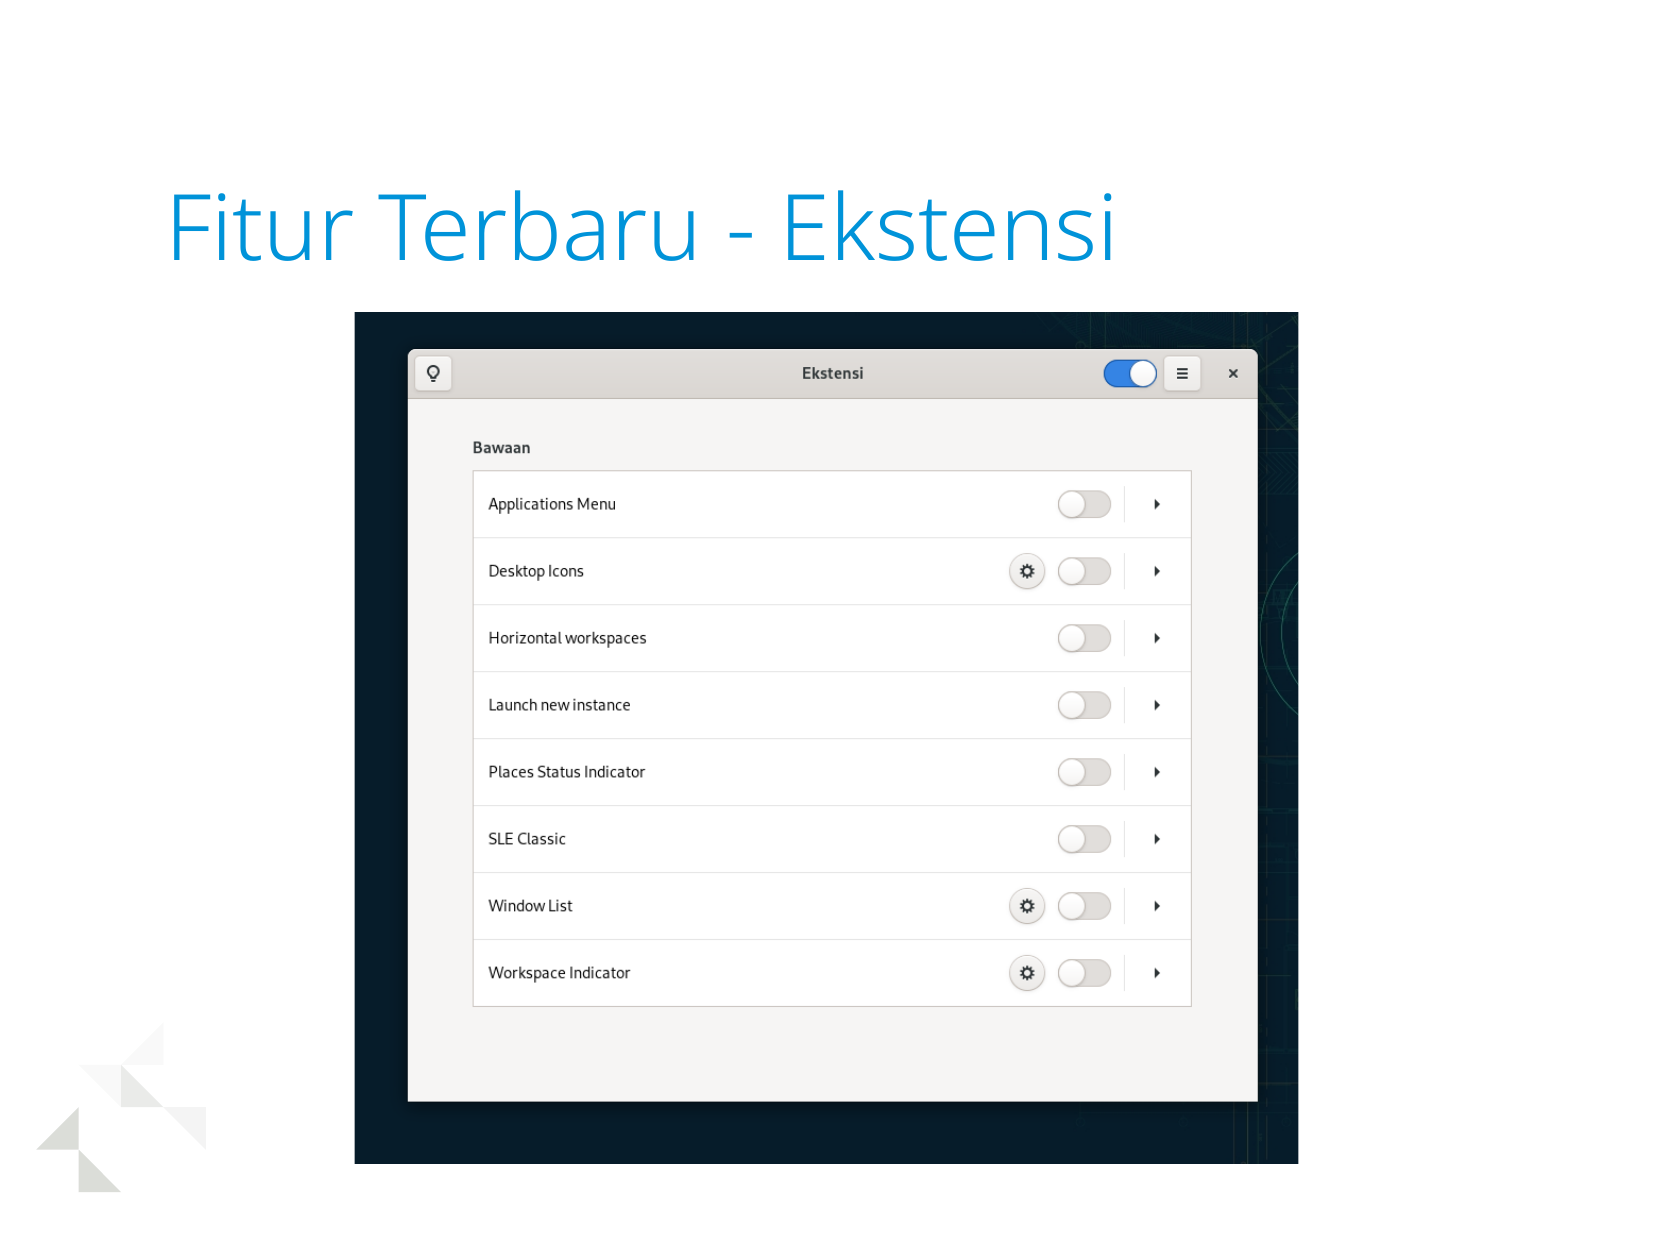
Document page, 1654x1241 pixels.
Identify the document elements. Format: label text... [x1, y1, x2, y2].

list Fitur Terbaru - Ekstensi [165, 135, 1486, 316]
picture [354, 312, 1299, 1164]
